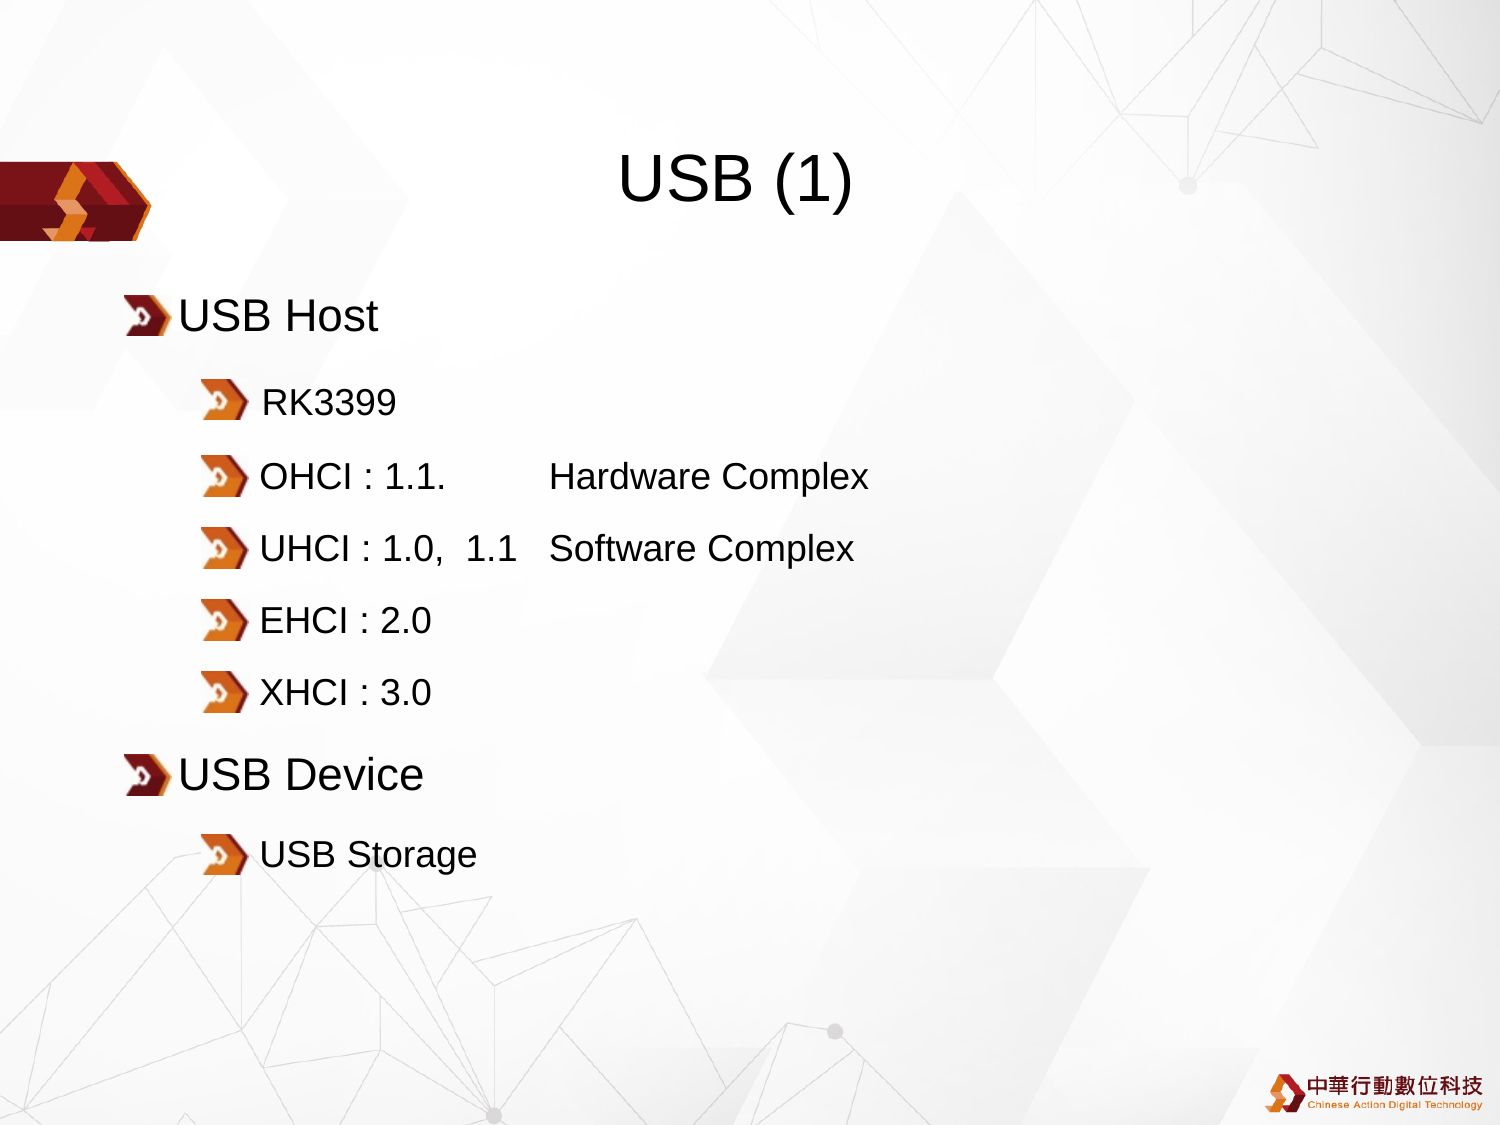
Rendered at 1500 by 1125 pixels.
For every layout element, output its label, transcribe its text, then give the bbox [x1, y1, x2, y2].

list USB Host RK3399 OHCI : 1.1. Hardware Complex UHCI : 1.0, 1.1 Software Complex EHCI : 2.0 XHCI : 3.0 USB Device USB Storage [107, 290, 1425, 876]
title USB (1) [107, 101, 1367, 255]
picture [0, 0, 1500, 1125]
